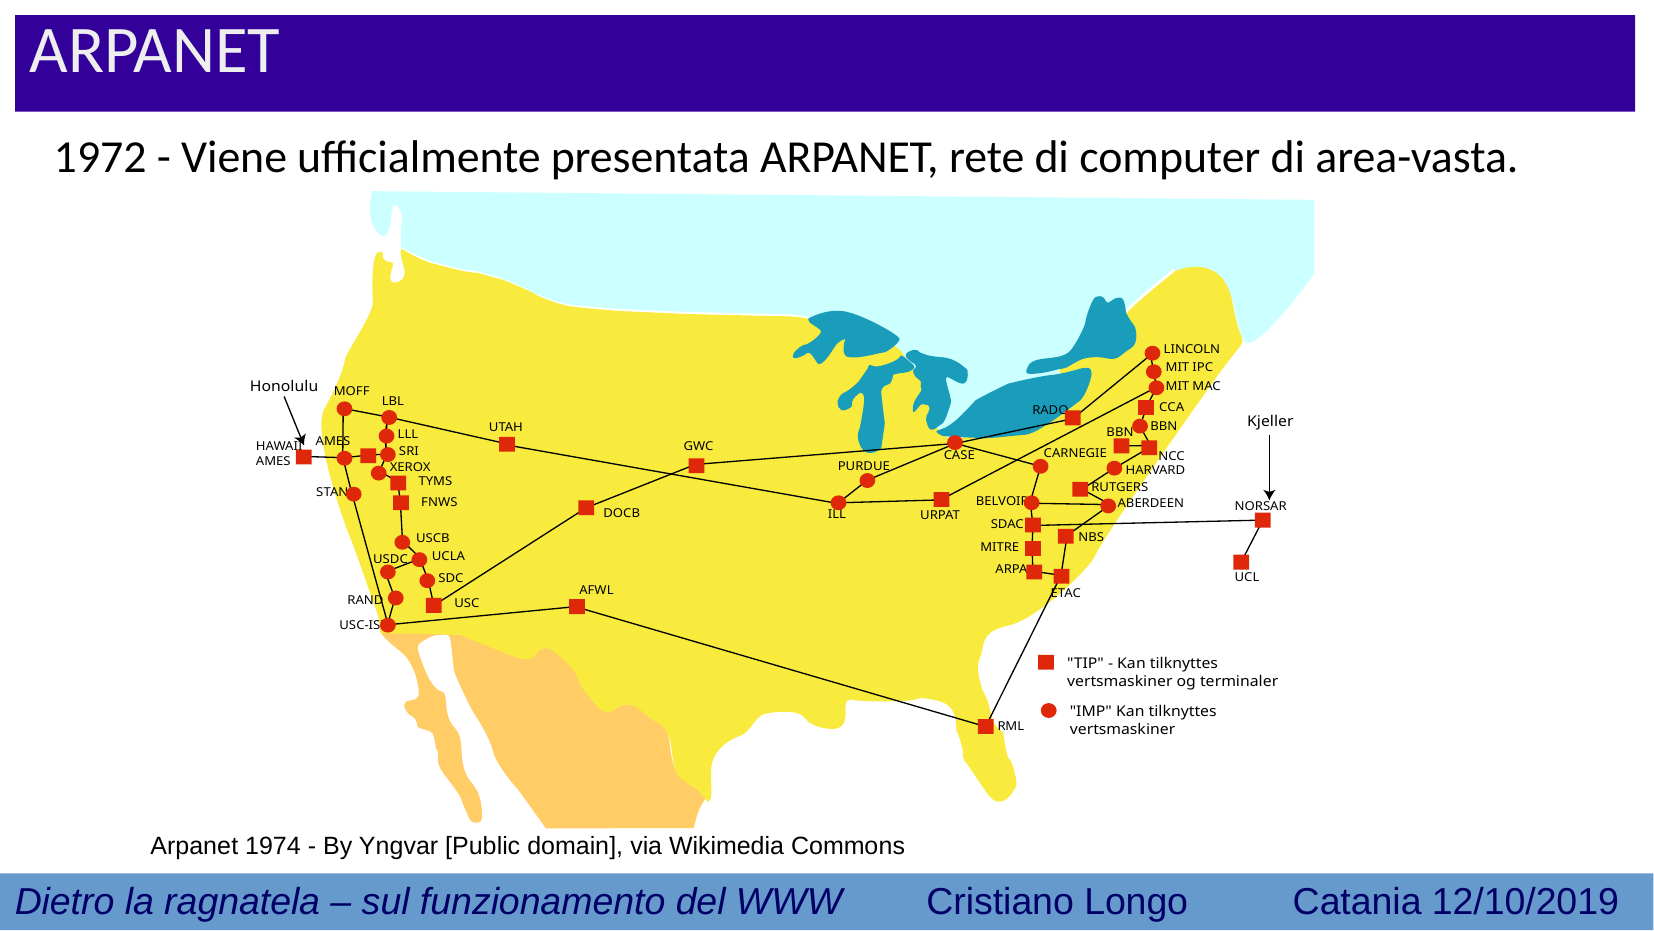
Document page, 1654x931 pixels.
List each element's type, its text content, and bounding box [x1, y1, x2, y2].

text_box 1972 - Viene ufficialmente presentata ARPANET, rete di computer di area-vasta. [38, 130, 1627, 219]
text_box Arpanet 1974 - By Yngvar [Public domain], via Wikimedia Commons [135, 824, 1418, 876]
picture [238, 190, 1315, 830]
text_box ARPANET [15, 15, 1636, 112]
text_box Dietro la ragnatela – sul funzionamento del WWW Cristiano Longo Catania 12/10/2019 [0, 873, 1654, 931]
